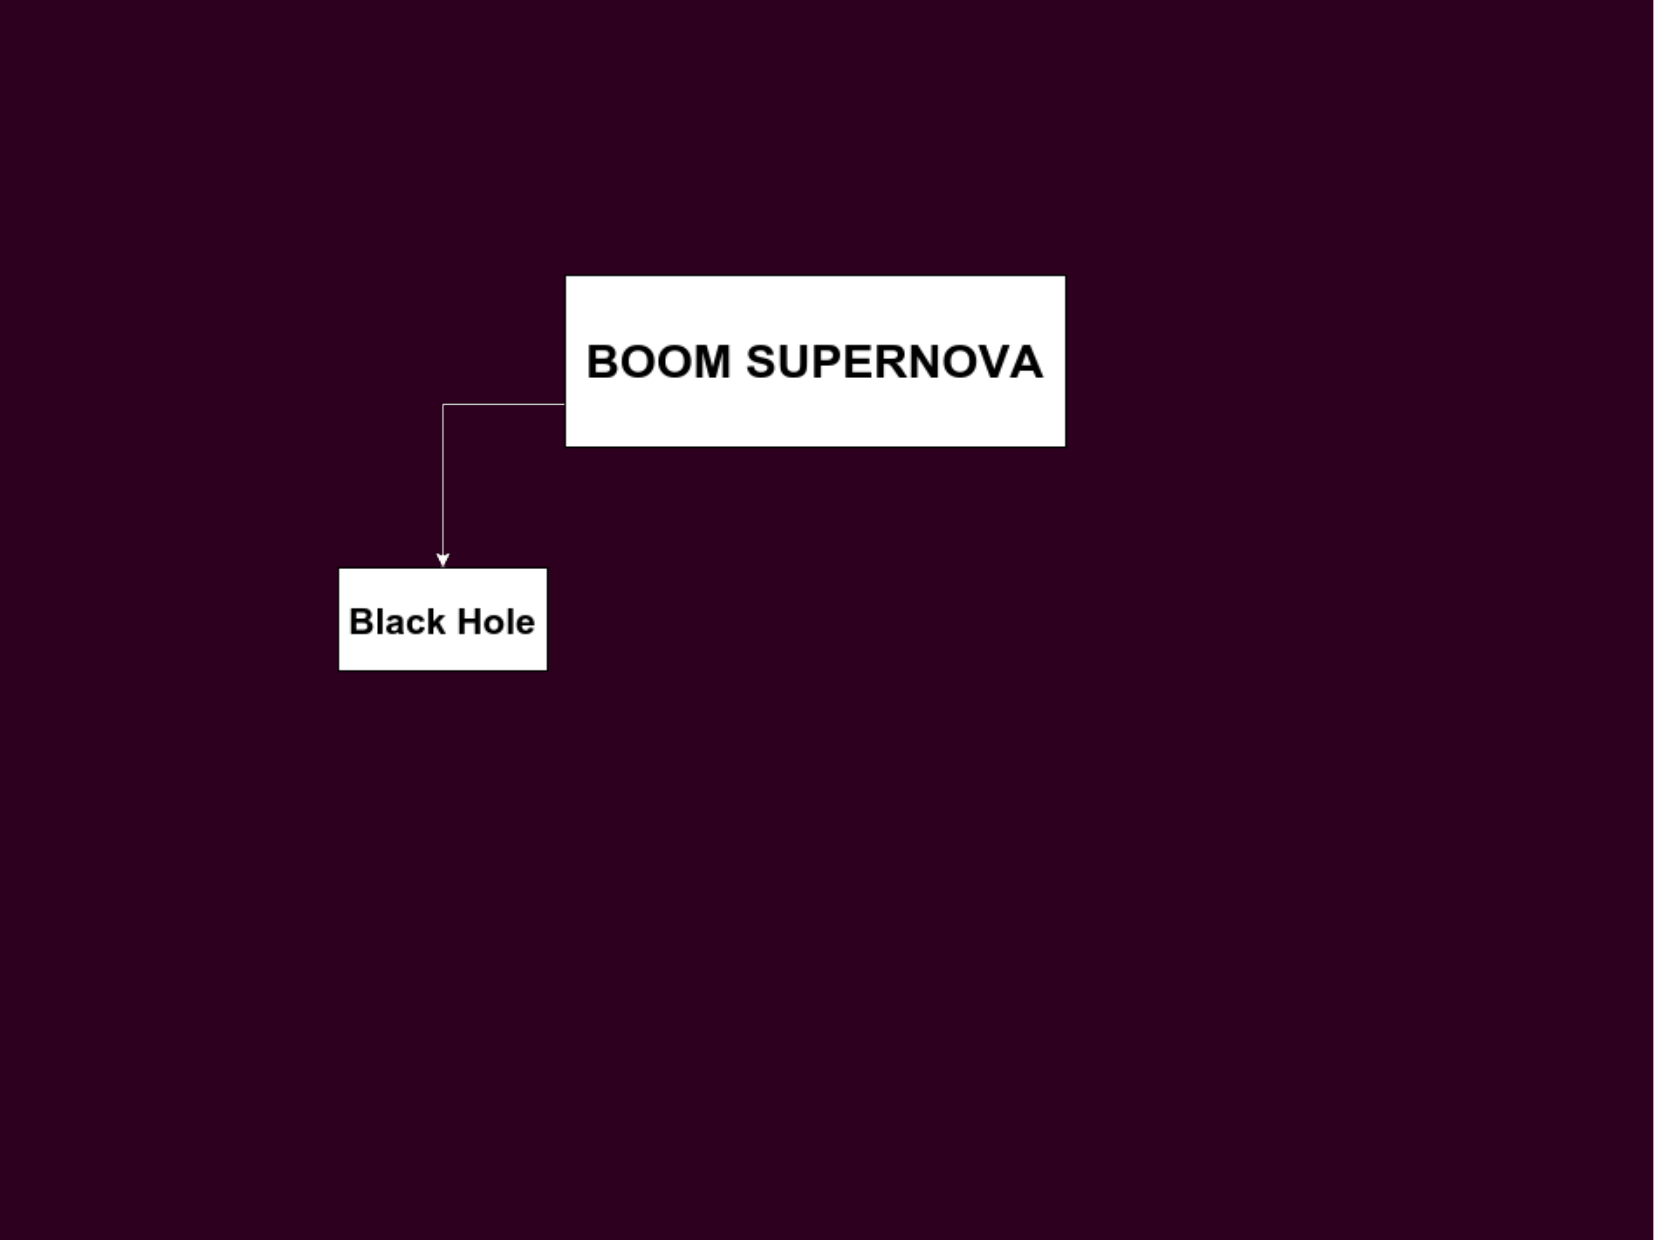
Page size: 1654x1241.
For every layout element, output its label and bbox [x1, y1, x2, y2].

picture [336, 273, 1069, 674]
